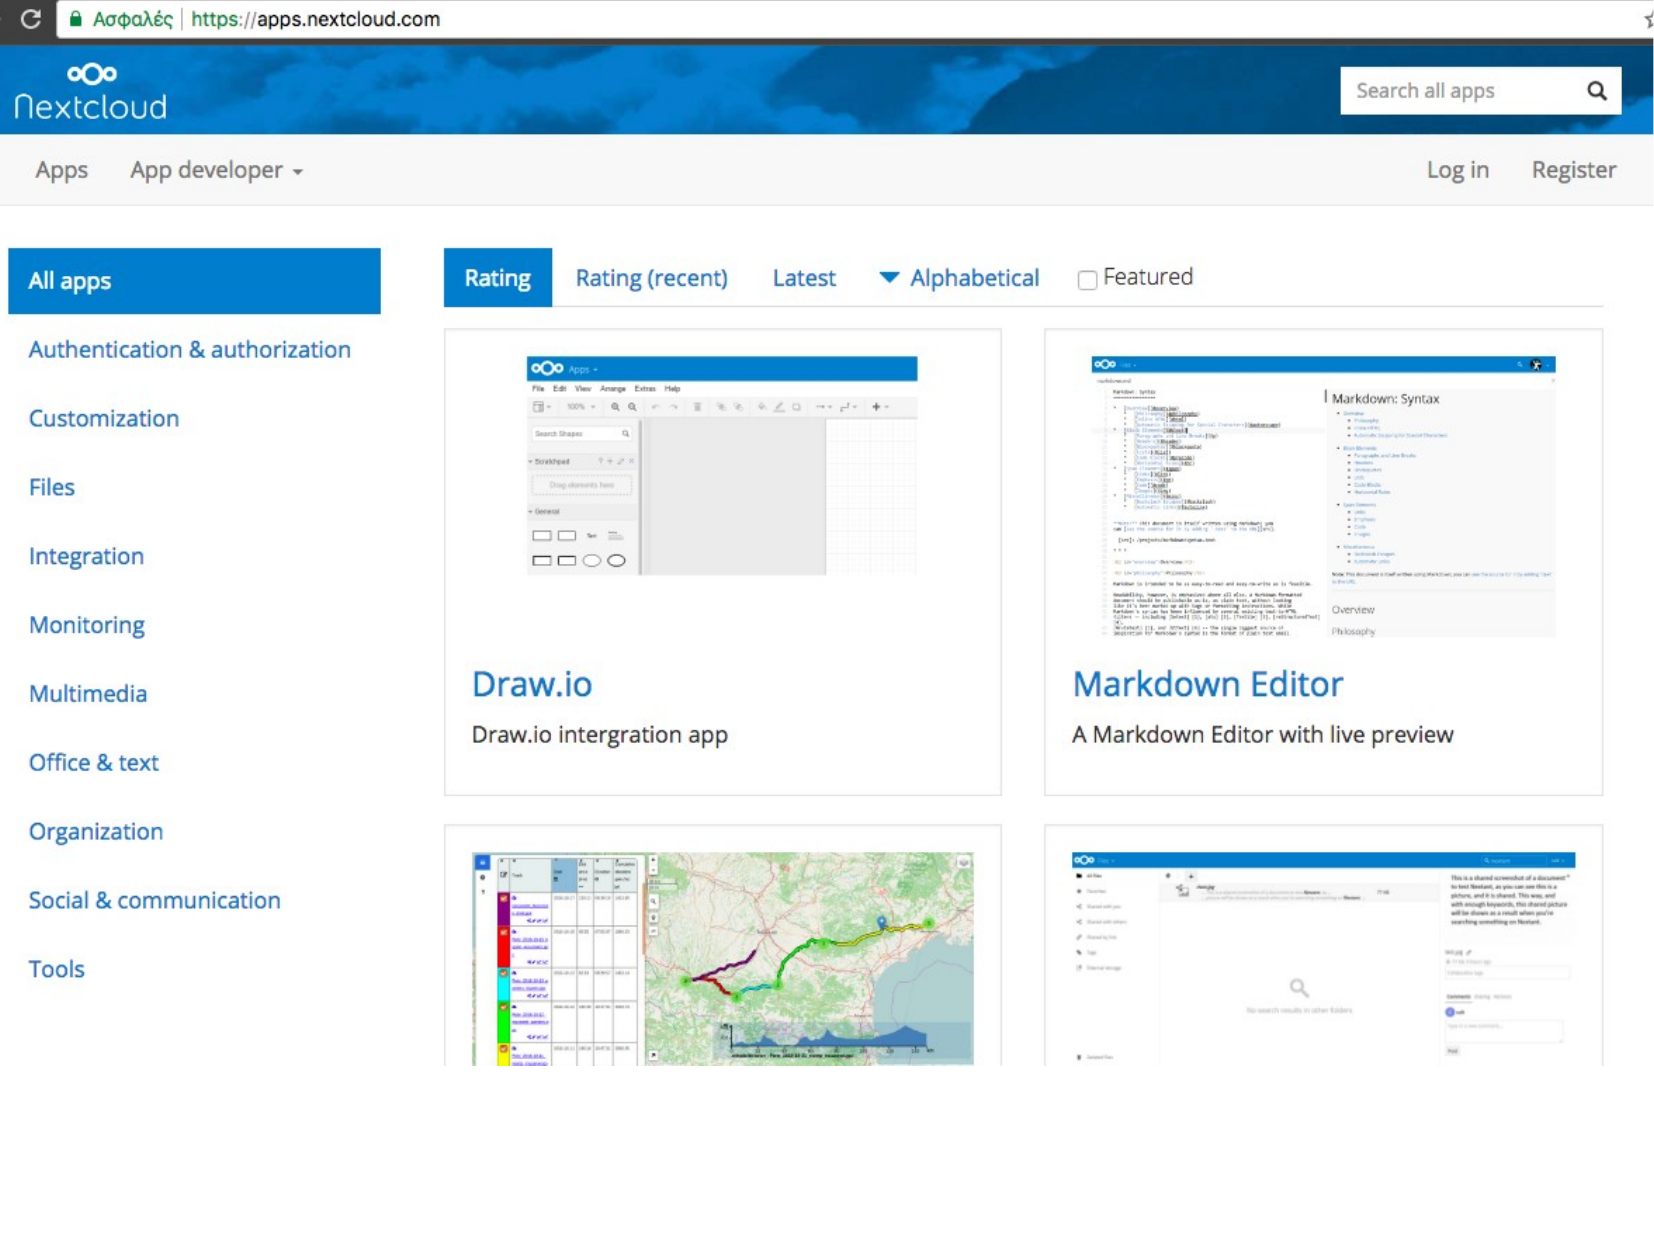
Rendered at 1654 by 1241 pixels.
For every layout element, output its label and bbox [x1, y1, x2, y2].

picture [0, 0, 1654, 1066]
